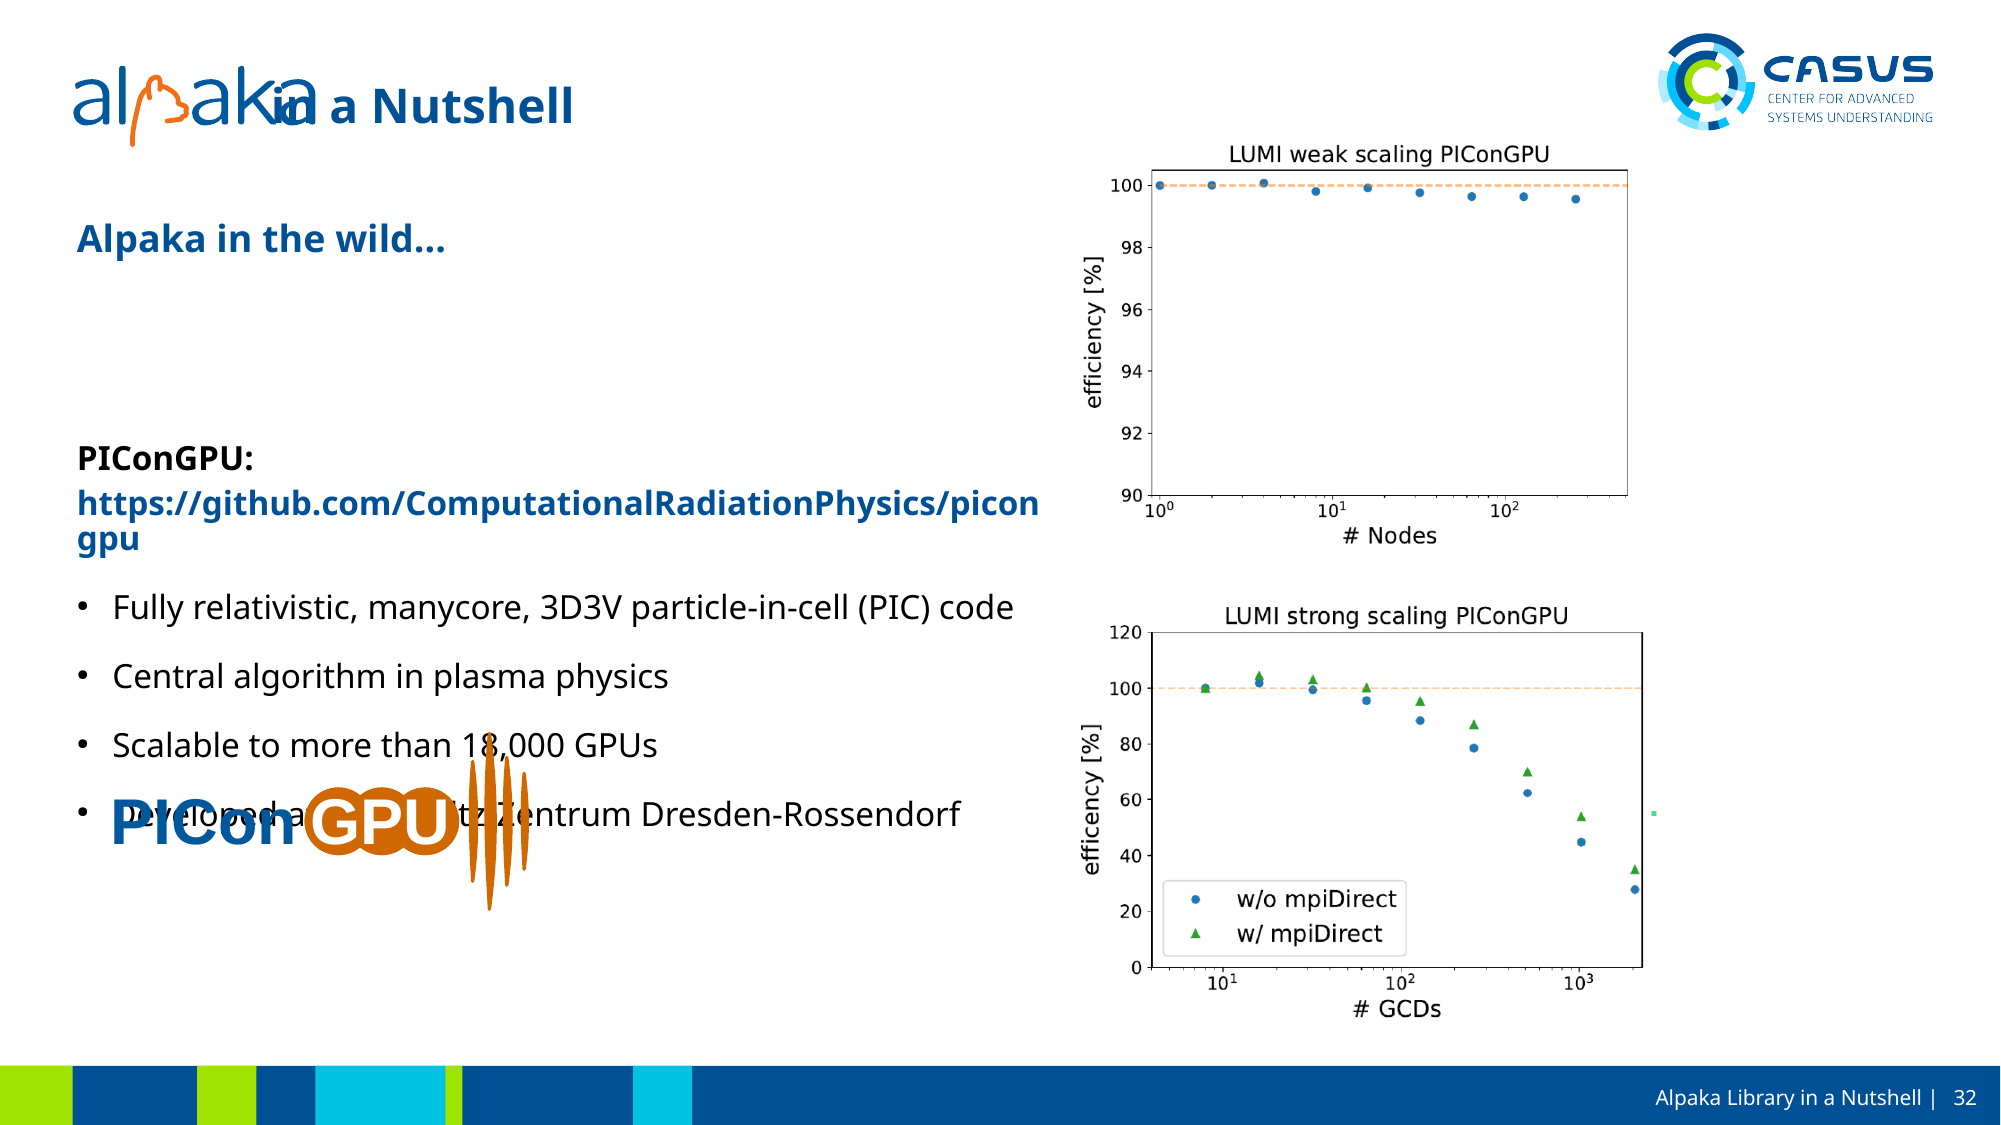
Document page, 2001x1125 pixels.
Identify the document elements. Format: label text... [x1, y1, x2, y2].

list Alpaka in the wild... PIConGPU: https://github.com/ComputationalRadiationPhysics/picongpu Fully relativistic, manycore, 3D3V particle-in-cell (PIC) code Central algorithm in plasma physics Scalable to more than 18,000 GPUs Developed at Helmholtz-Zentrum Dresden-Rossendorf [76, 212, 1052, 875]
picture [1072, 123, 1642, 556]
picture [106, 726, 538, 916]
title in a Nutshell [317, 70, 709, 139]
picture [1074, 566, 1701, 1042]
picture [72, 64, 317, 148]
picture [1658, 33, 1933, 131]
